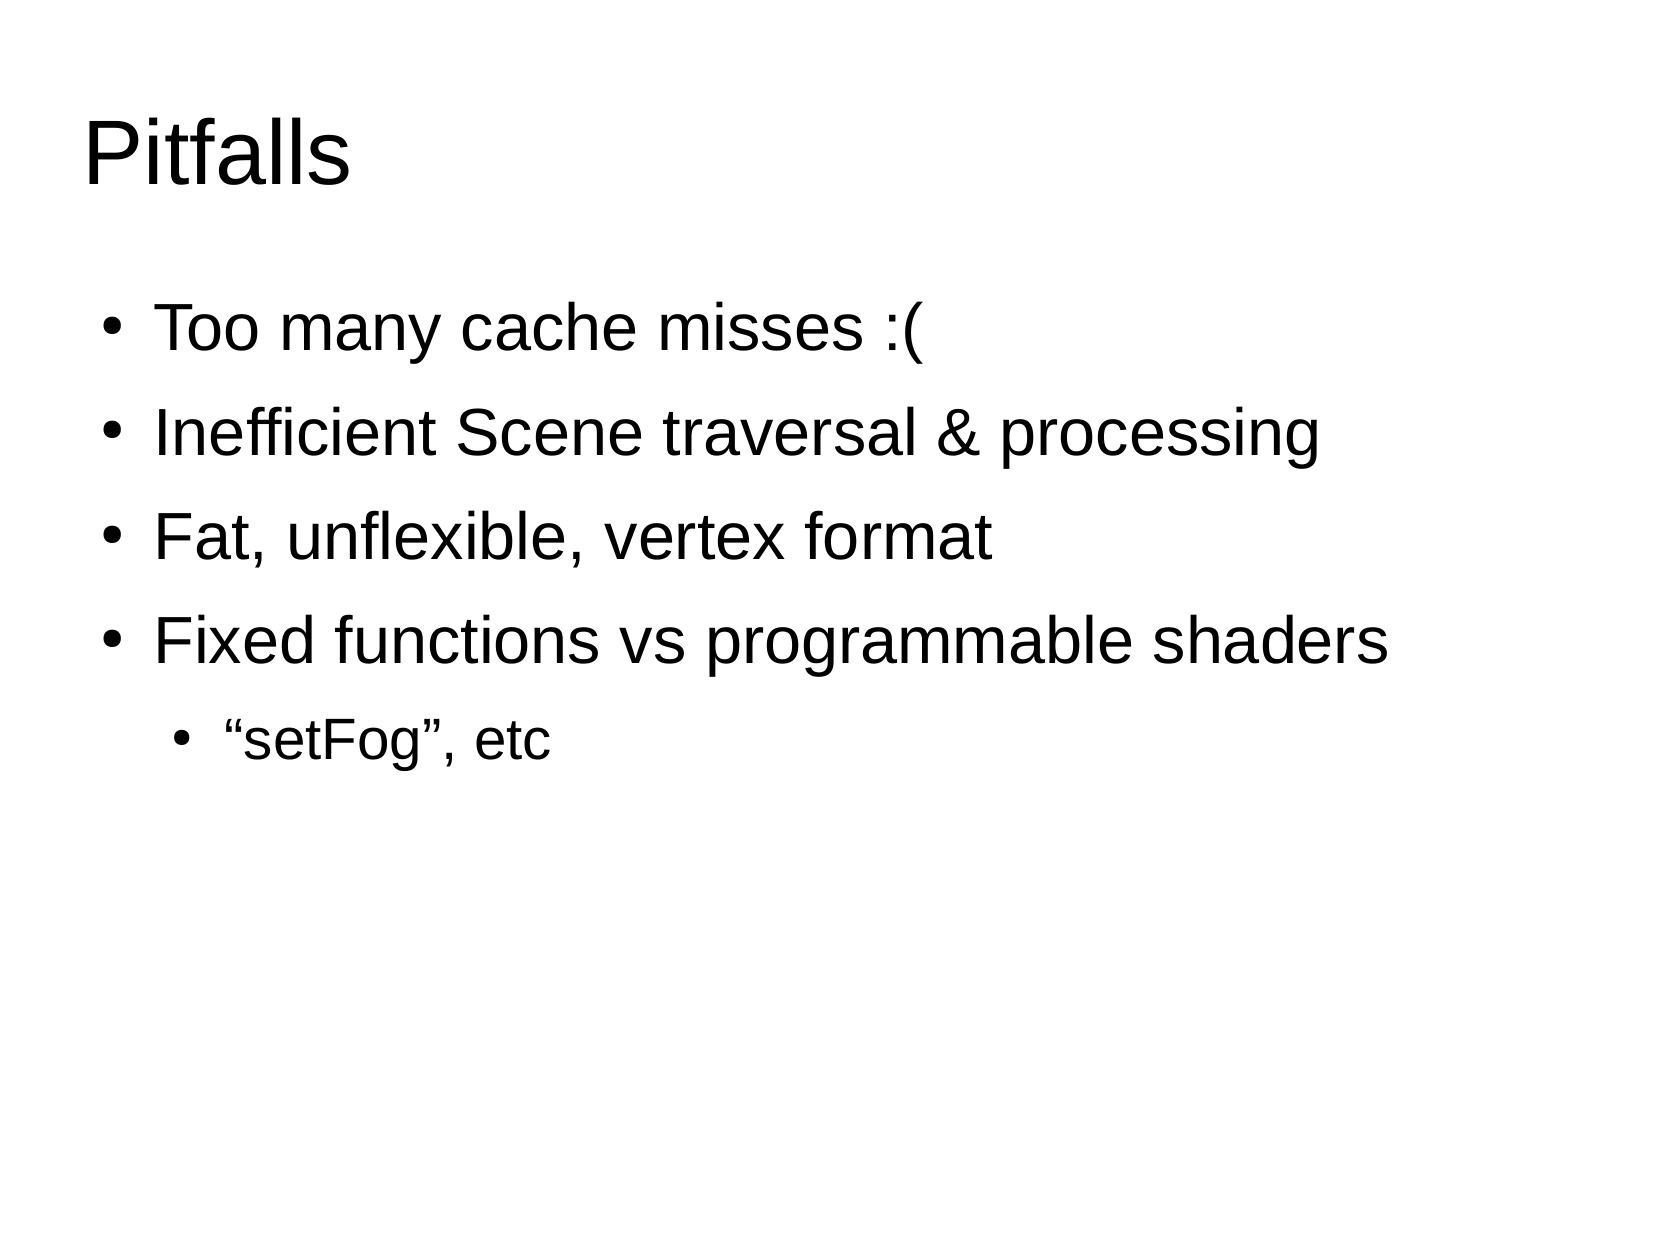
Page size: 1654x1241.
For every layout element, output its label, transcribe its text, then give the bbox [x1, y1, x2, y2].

list Too many cache misses :( Inefficient Scene traversal & processing Fat, unflexible, vertex format Fixed functions vs programmable shaders “setFog”, etc [82, 290, 1571, 1109]
title Pitfalls [82, 49, 1571, 257]
